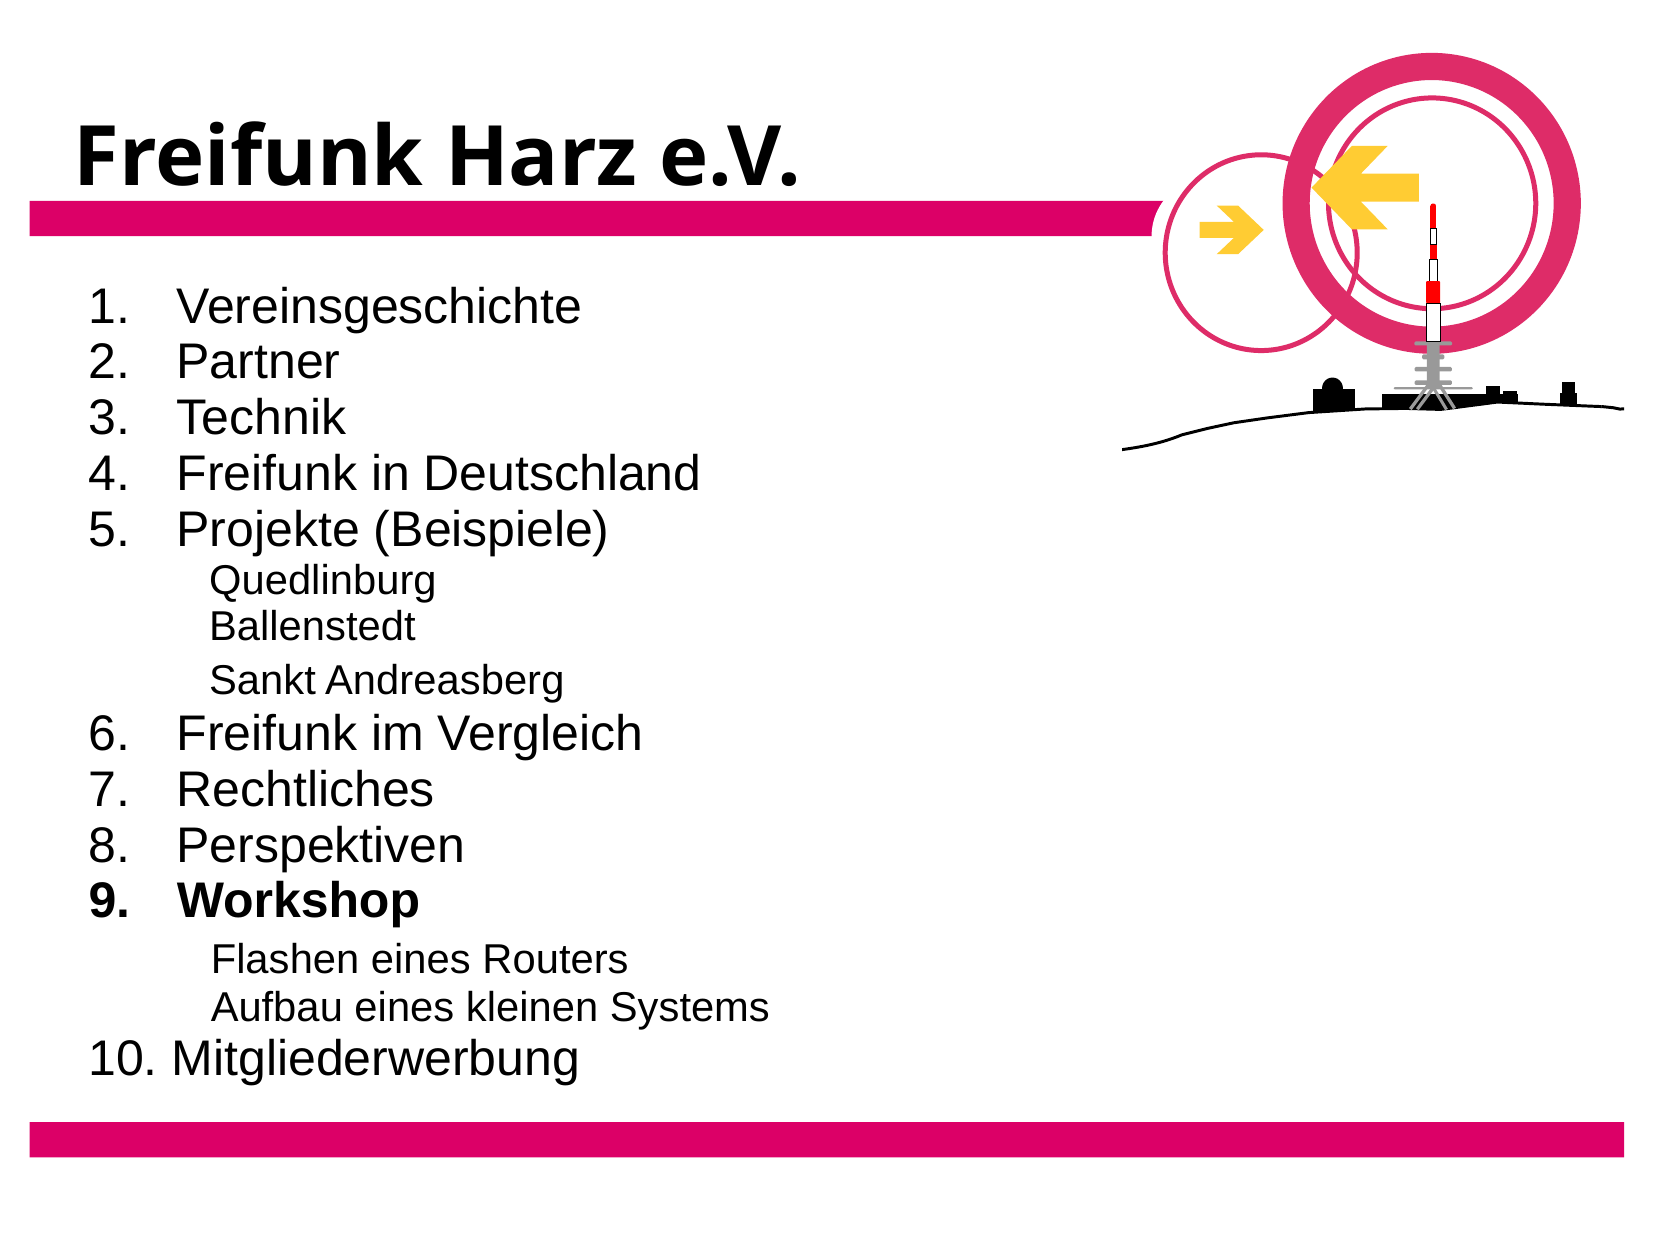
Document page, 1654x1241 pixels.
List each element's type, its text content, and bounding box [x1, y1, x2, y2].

subtitle 1. Vereinsgeschichte 2. Partner 3. Technik 4. Freifunk in Deutschland 5. Projekte (Beispiele) Quedlinburg Ballenstedt Sankt Andreasberg 6. Freifunk im Vergleich 7. Rechtliches 8. Perspektiven 9. Workshop Flashen eines Routers Aufbau eines kleinen Systems 10. Mitgliederwerbung [88, 242, 1536, 1123]
